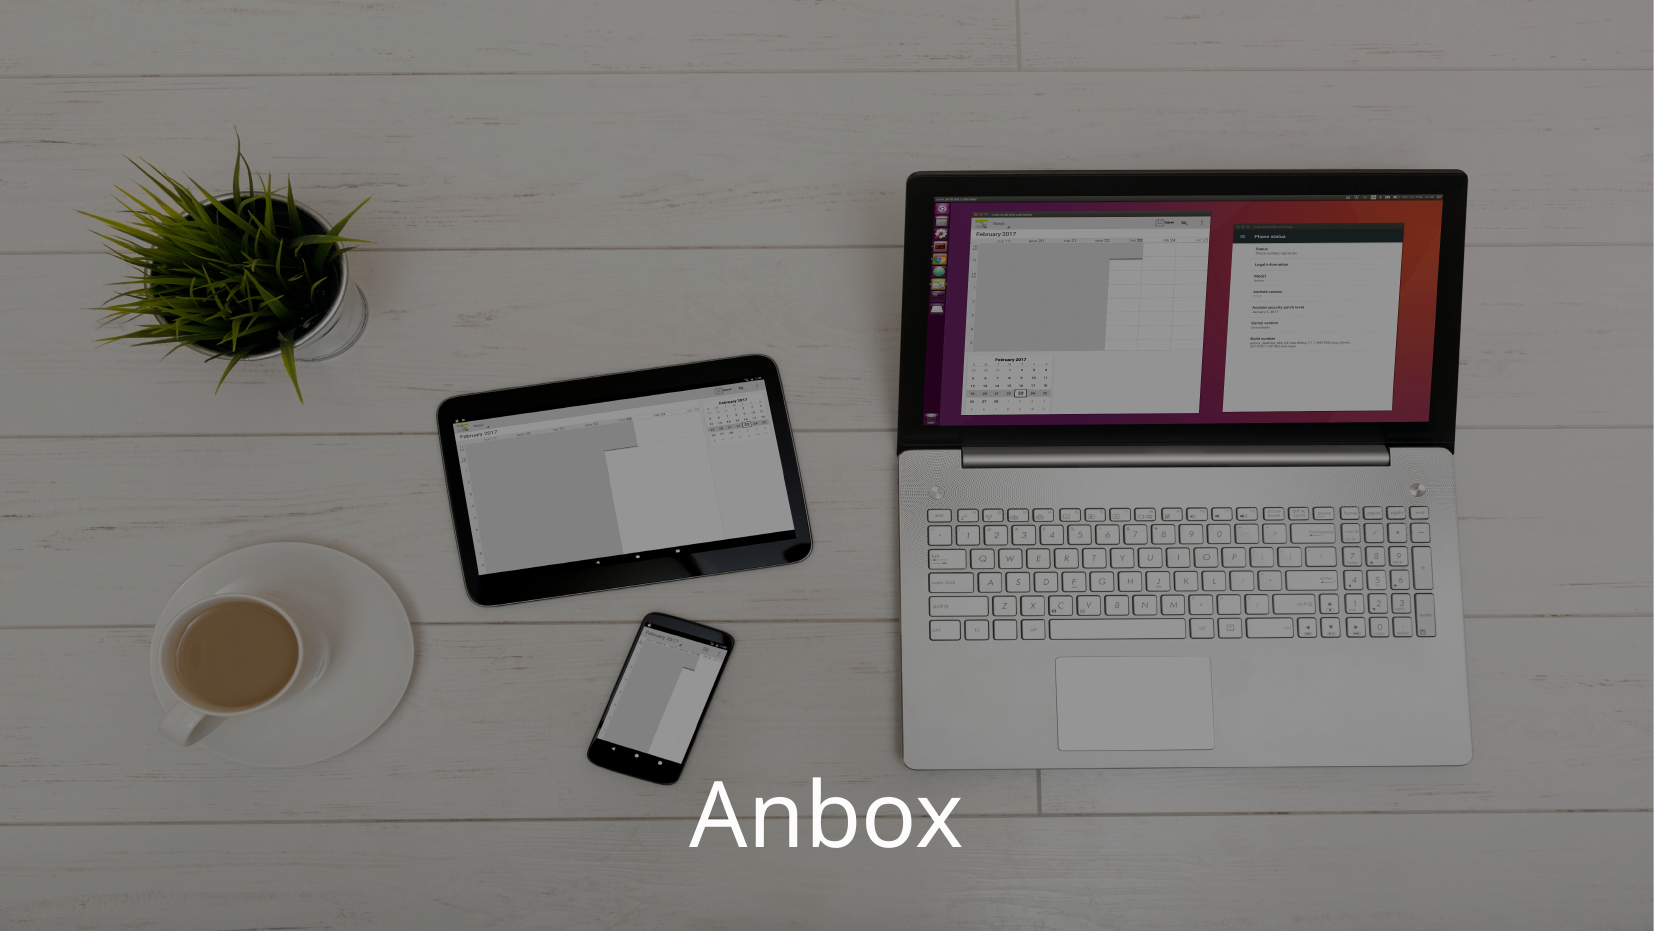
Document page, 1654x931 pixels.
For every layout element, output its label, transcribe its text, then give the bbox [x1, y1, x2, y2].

picture [0, 0, 1654, 931]
title Anbox [82, 708, 1571, 916]
